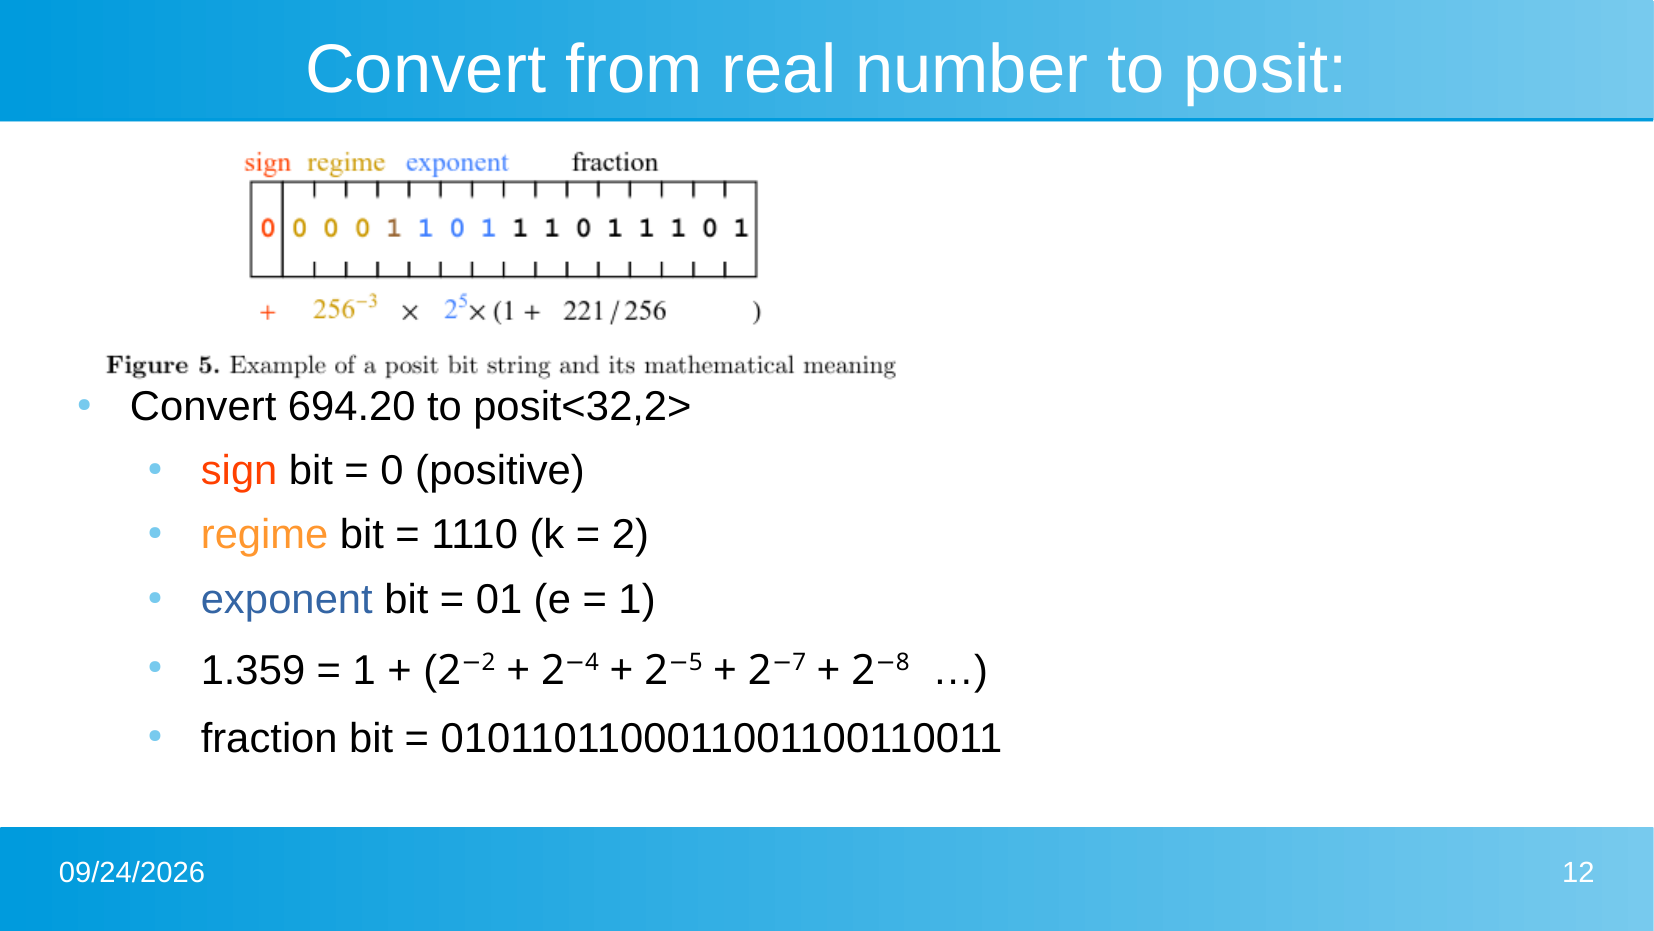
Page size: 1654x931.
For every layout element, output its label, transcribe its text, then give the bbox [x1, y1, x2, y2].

list Convert 694.20 to posit<32,2> sign bit = 0 (positive) regime bit = 1110 (k = 2) exponent bit = 01 (e = 1) 1.359 = 1 + (2−2 + 2−4 + 2−5 + 2−7 + 2−8 …) fraction bit = 0101101100011001100110011 [59, 177, 1595, 768]
title Convert from real number to posit: [59, 29, 1595, 108]
picture [76, 146, 913, 390]
